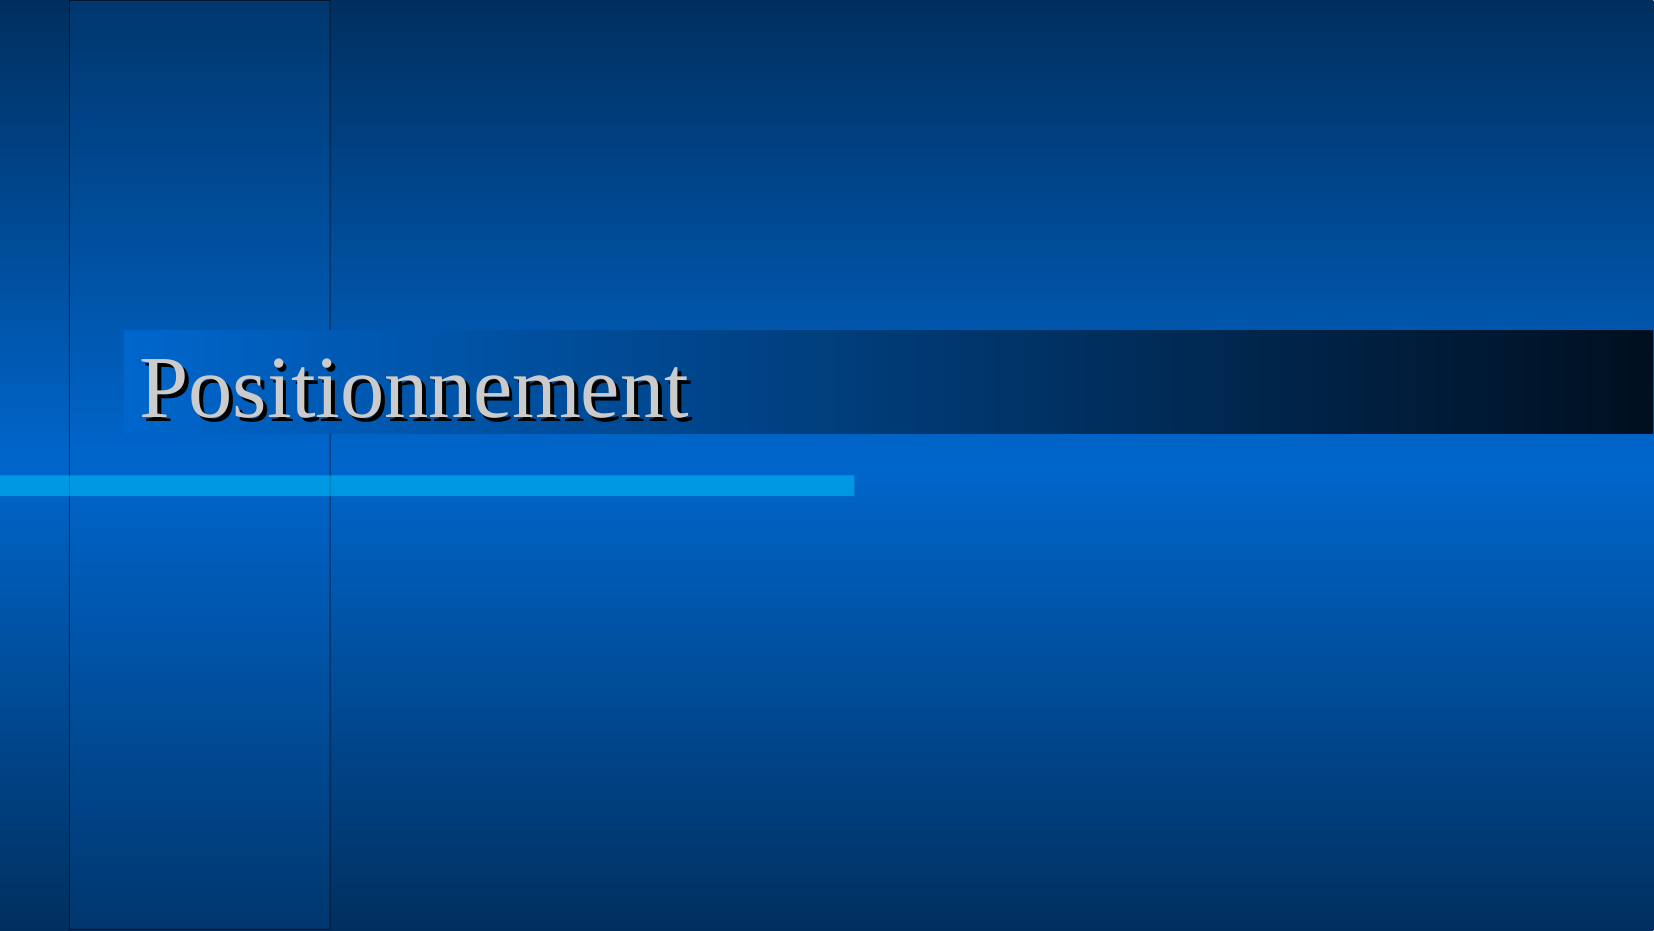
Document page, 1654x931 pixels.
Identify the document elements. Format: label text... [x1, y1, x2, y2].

title Positionnement [124, 309, 1530, 466]
